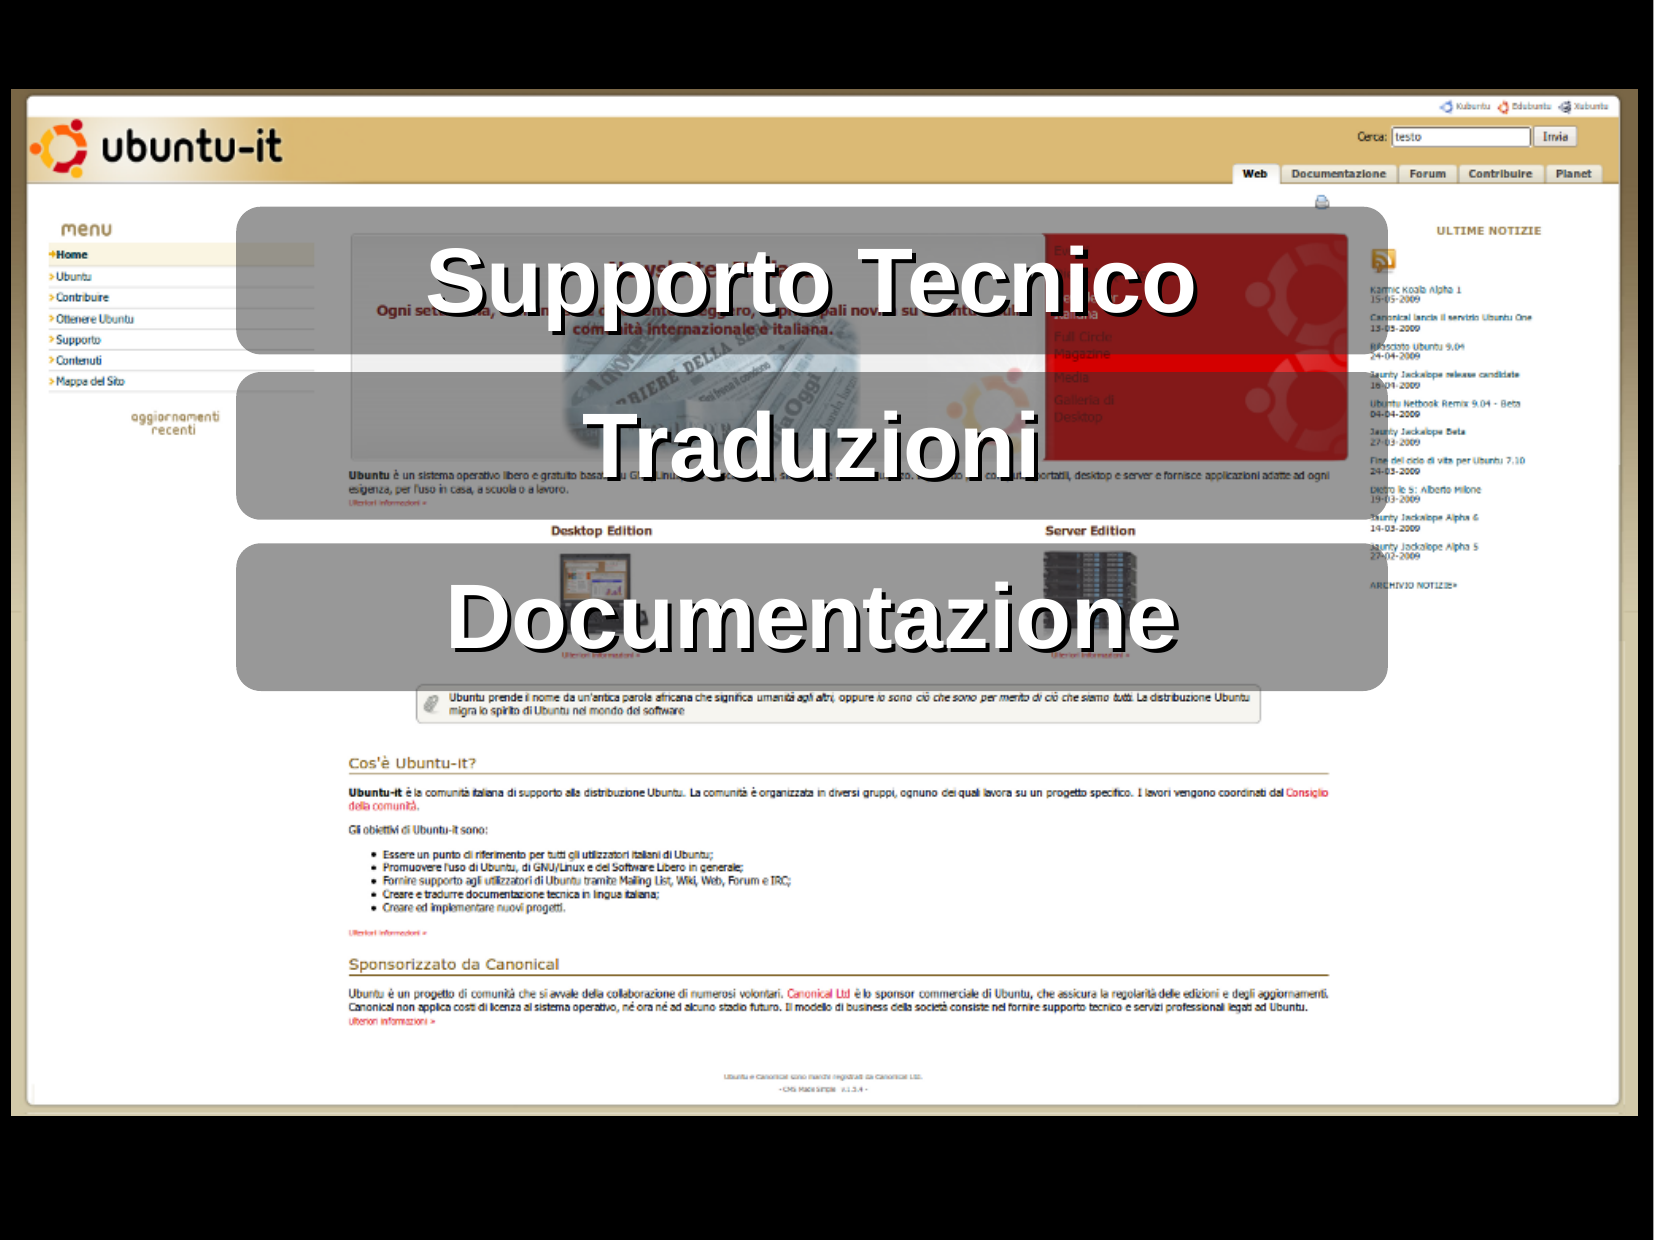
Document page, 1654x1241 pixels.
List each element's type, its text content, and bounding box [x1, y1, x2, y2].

picture [11, 89, 1638, 1116]
text_box Supporto Tecnico [236, 206, 1388, 355]
text_box Traduzioni [236, 372, 1388, 520]
text_box Documentazione [236, 543, 1388, 692]
